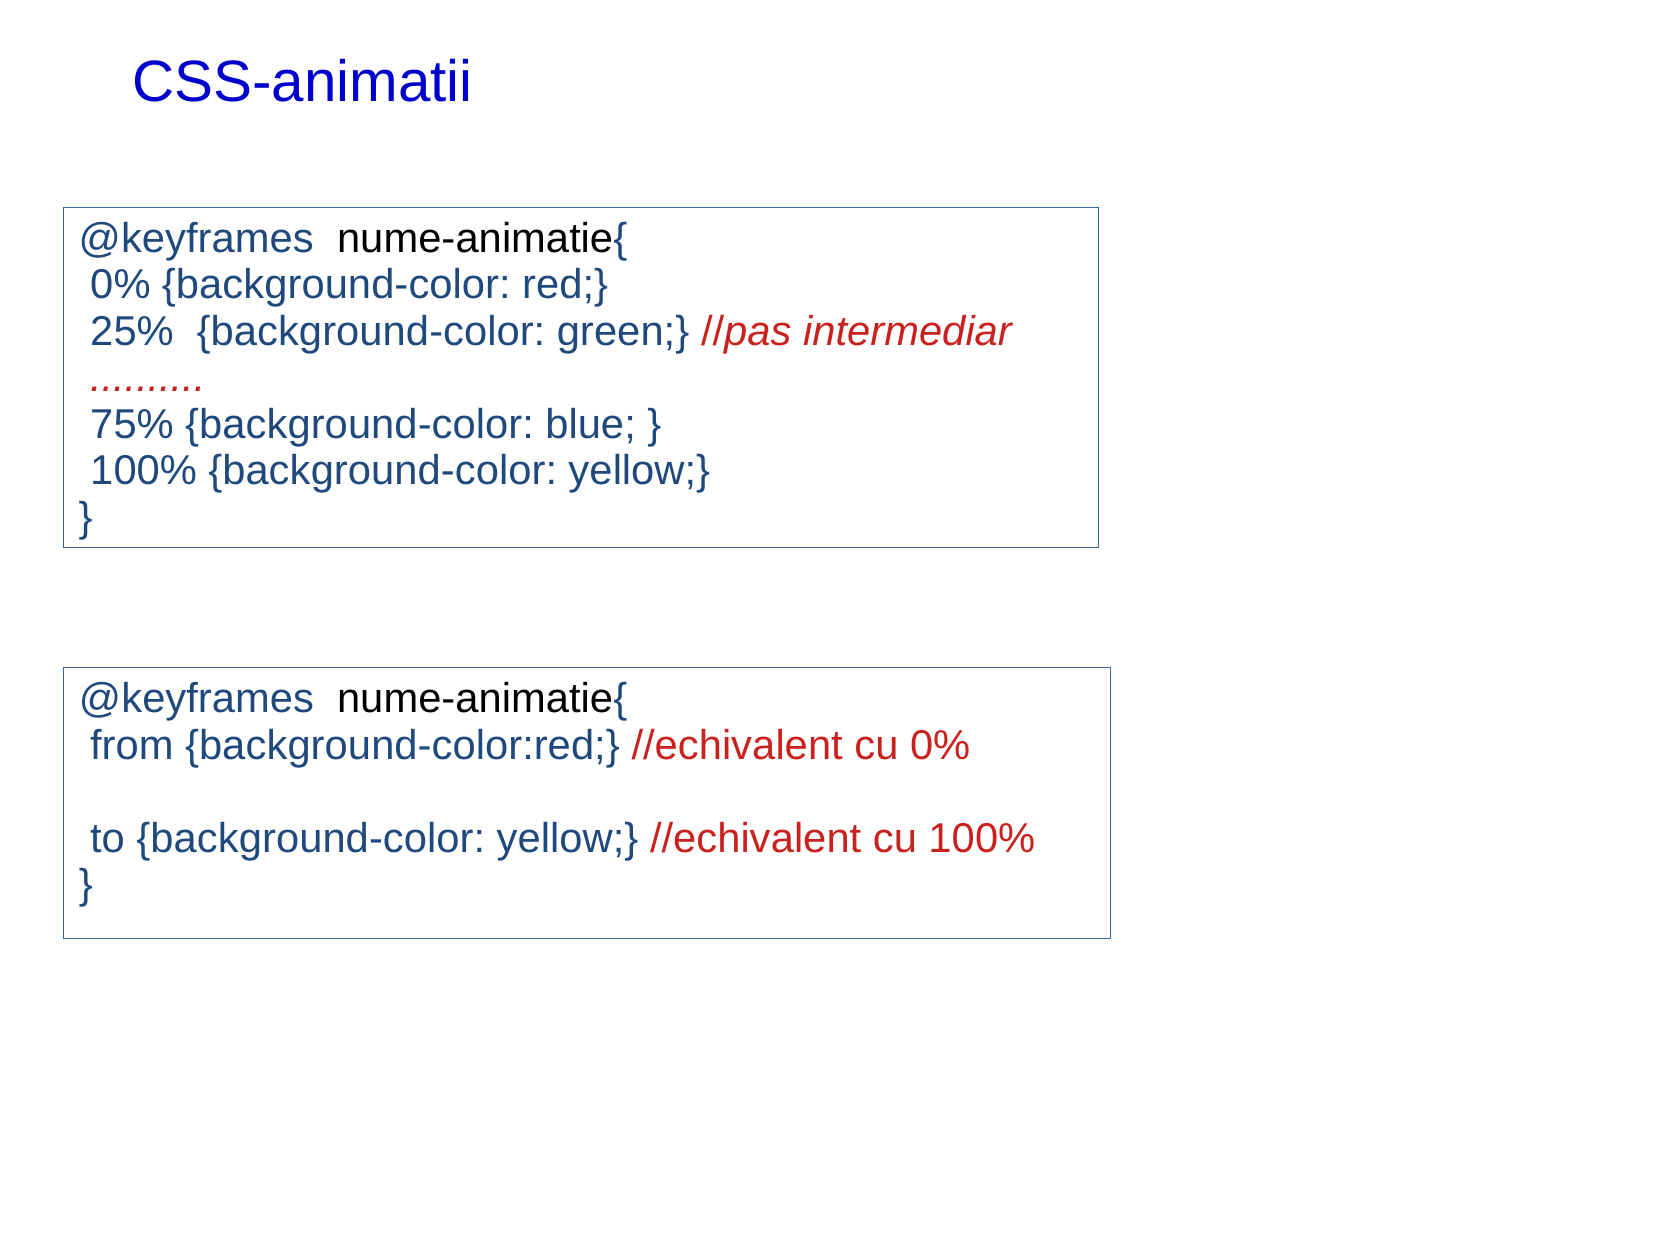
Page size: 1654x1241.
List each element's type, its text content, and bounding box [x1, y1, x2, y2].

text_box @keyframes nume-animatie{ 0% {background-color: red;} 25% {background-color: green;} //pas intermediar .......... 75% {background-color: blue; } 100% {background-color: yellow;} } [63, 207, 1099, 548]
text_box @keyframes nume-animatie{ from {background-color:red;} //echivalent cu 0% to {background-color: yellow;} //echivalent cu 100% } [63, 667, 1111, 939]
text_box CSS-animatii [118, 41, 697, 122]
